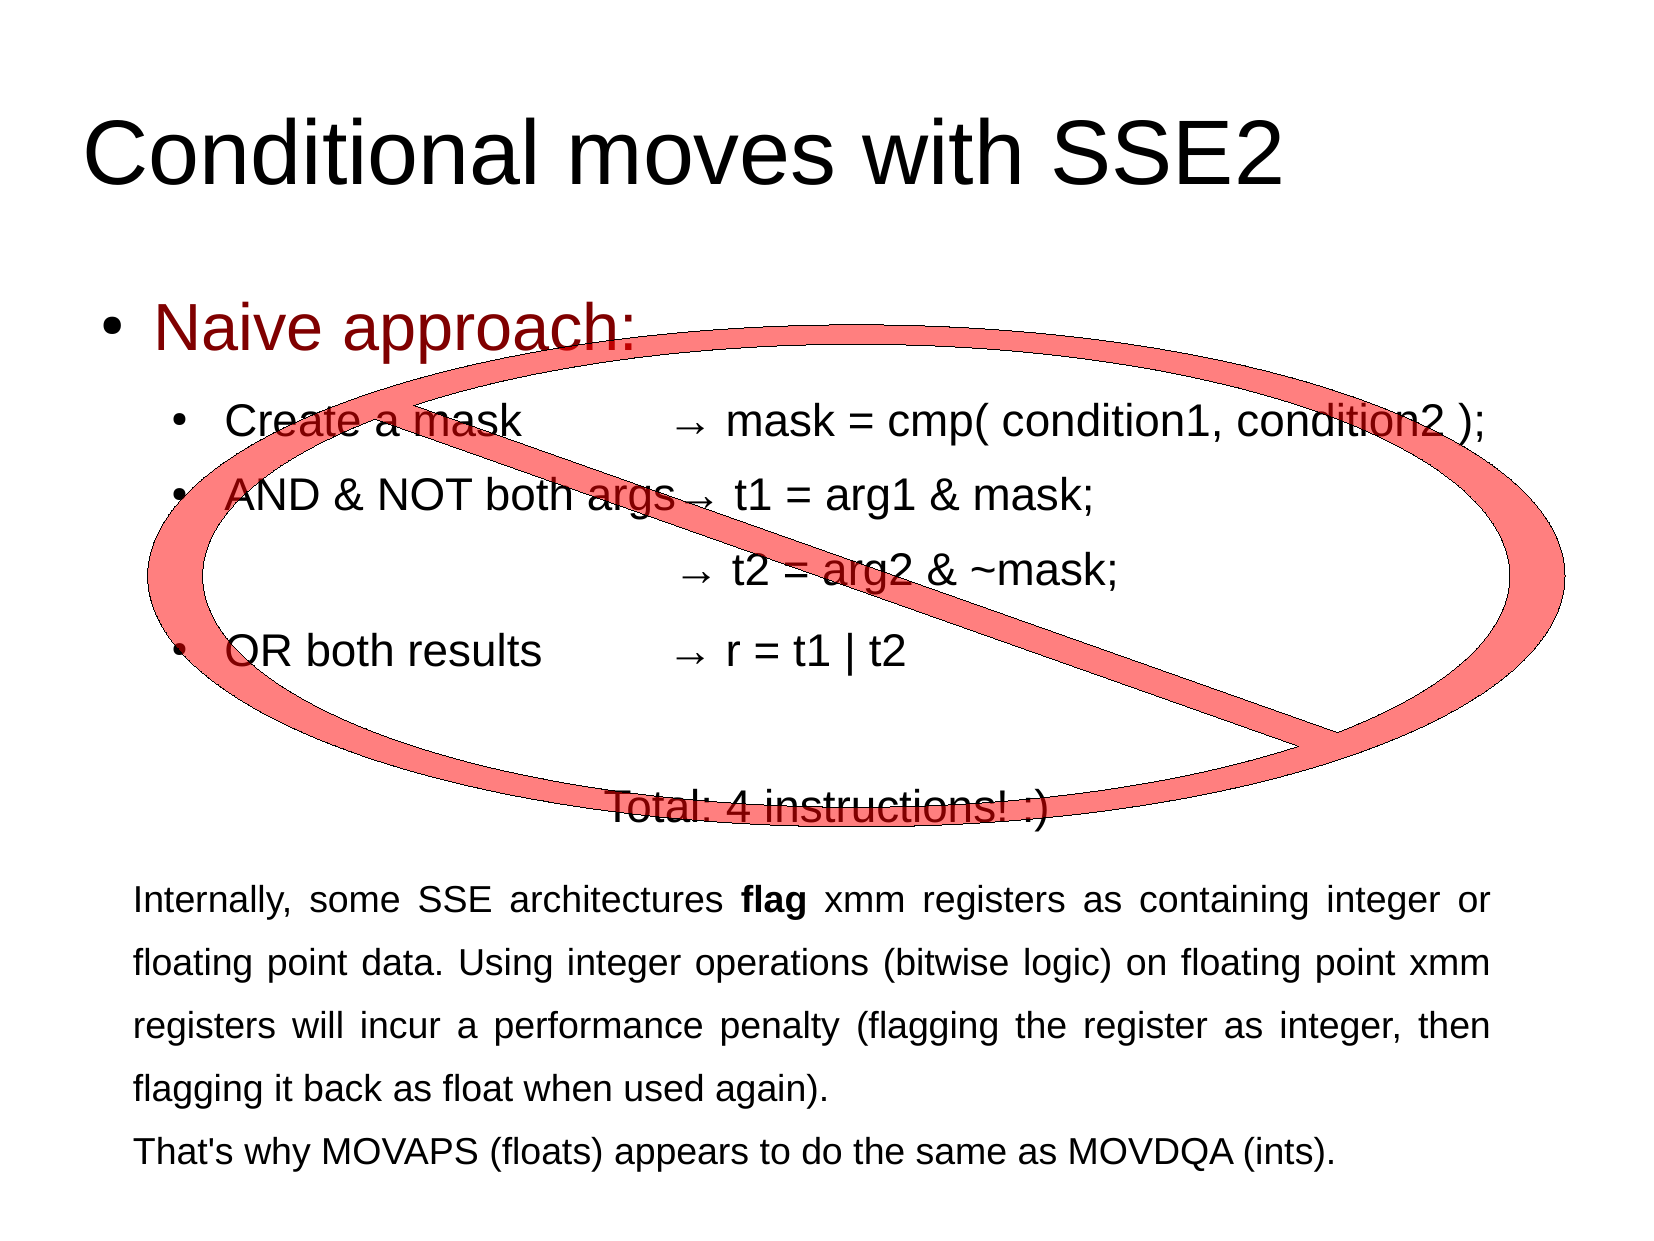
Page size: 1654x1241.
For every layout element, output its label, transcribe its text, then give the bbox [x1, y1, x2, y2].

text_box Internally, some SSE architectures flag xmm registers as containing integer or floating point data. Using integer operations (bitwise logic) on floating point xmm registers will incur a performance penalty (flagging the register as integer, then flagging it back as float when used again). That's why MOVAPS (floats) appears to do the same as MOVDQA (ints). [118, 850, 1506, 1161]
text_box [147, 324, 1566, 827]
title Conditional moves with SSE2 [82, 49, 1571, 257]
list Naive approach: [82, 290, 1571, 1109]
